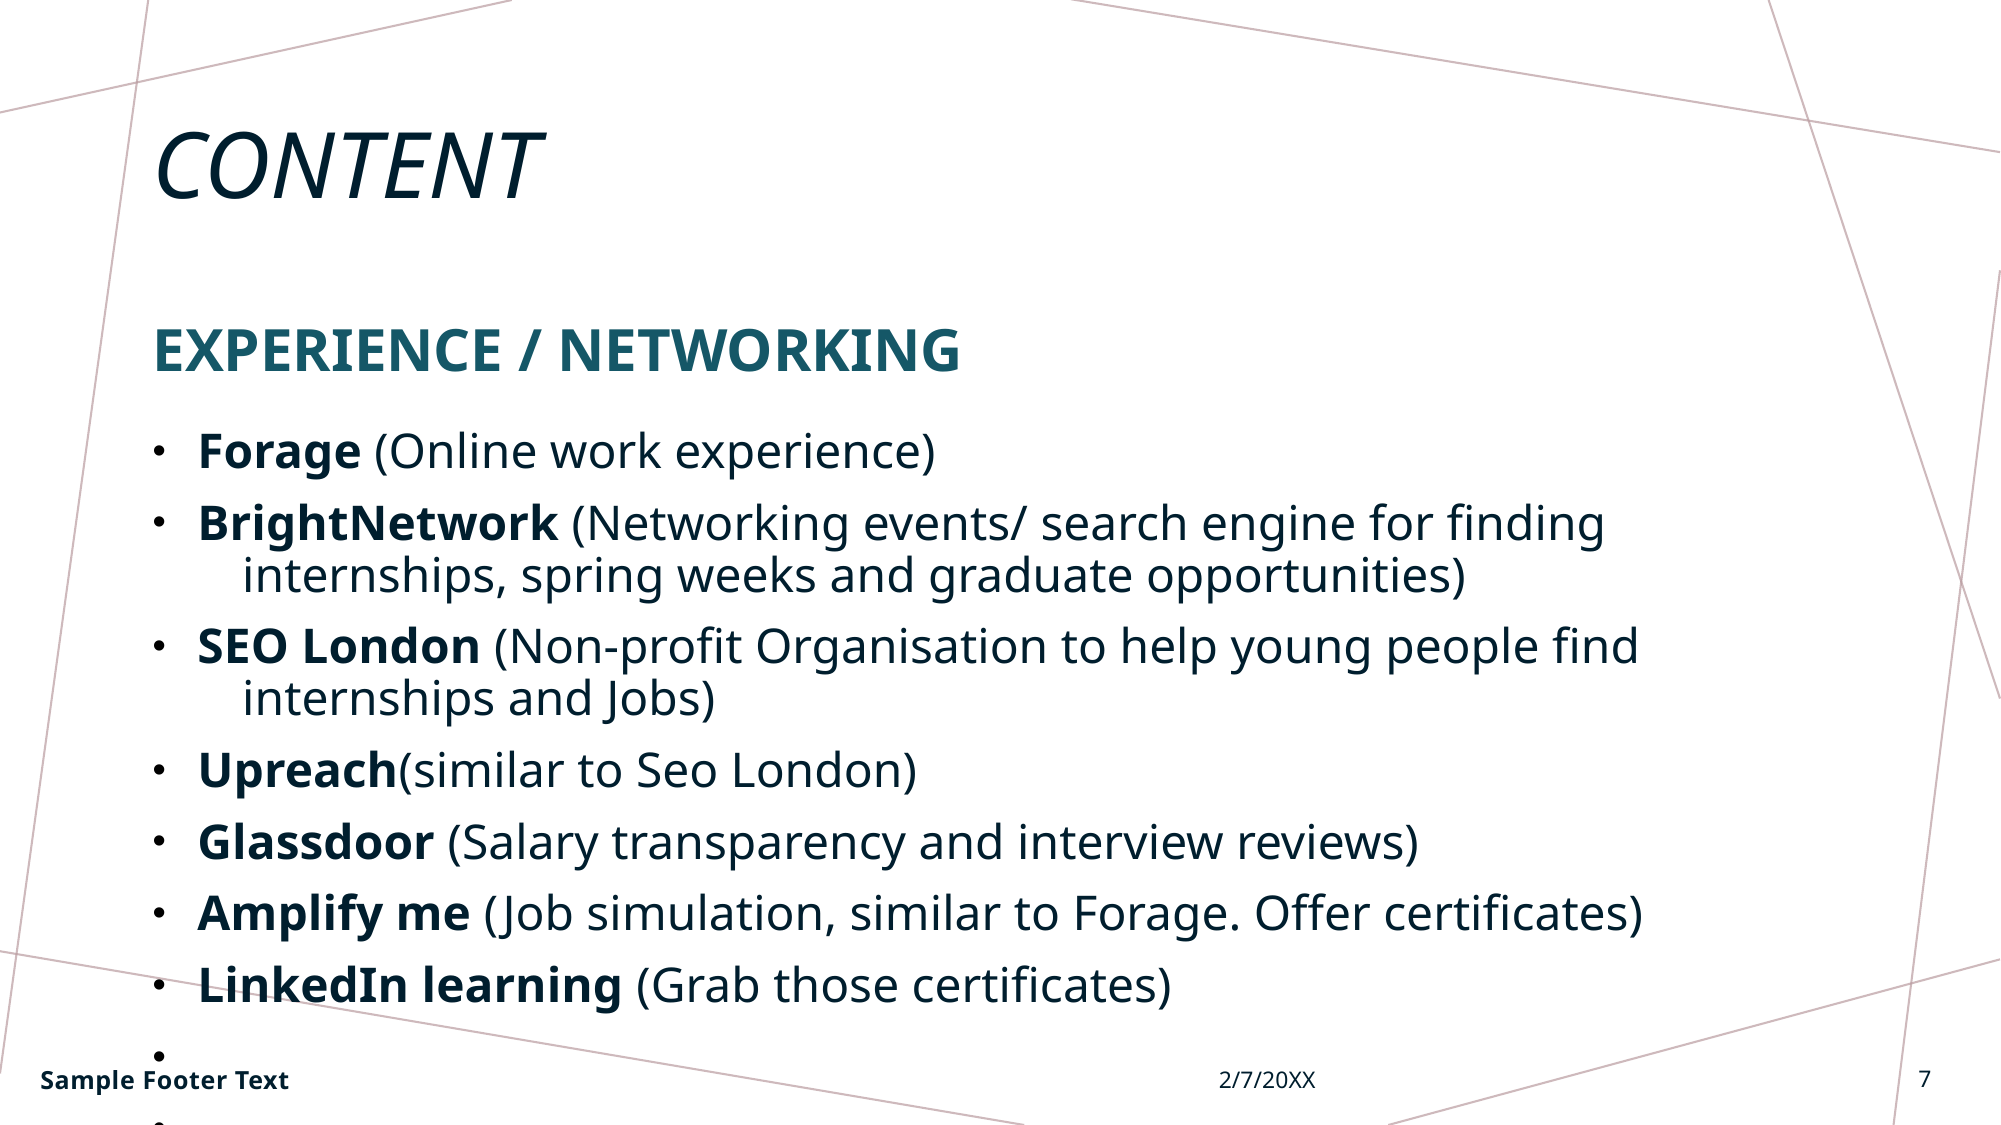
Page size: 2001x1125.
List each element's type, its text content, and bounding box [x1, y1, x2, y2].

text_box Sample Footer Text [25, 1049, 764, 1110]
list Experience / Networking [137, 280, 1451, 417]
list Forage (Online work experience) BrightNetwork (Networking events/ search engine for finding internships, spring weeks and graduate opportunities) SEO London (Non-profit Organisation to help young people find internships and Jobs) Upreach(similar to Seo London) Glassdoor (Salary transparency and interview reviews) Amplify me (Job simulation, similar to Forage. Offer certificates) LinkedIn learning (Grab those certificates) [137, 419, 1776, 1025]
text_box 2/7/20XX [1203, 1049, 1892, 1110]
title Content [137, 59, 1863, 278]
text_box 10 [1903, 1049, 1981, 1110]
